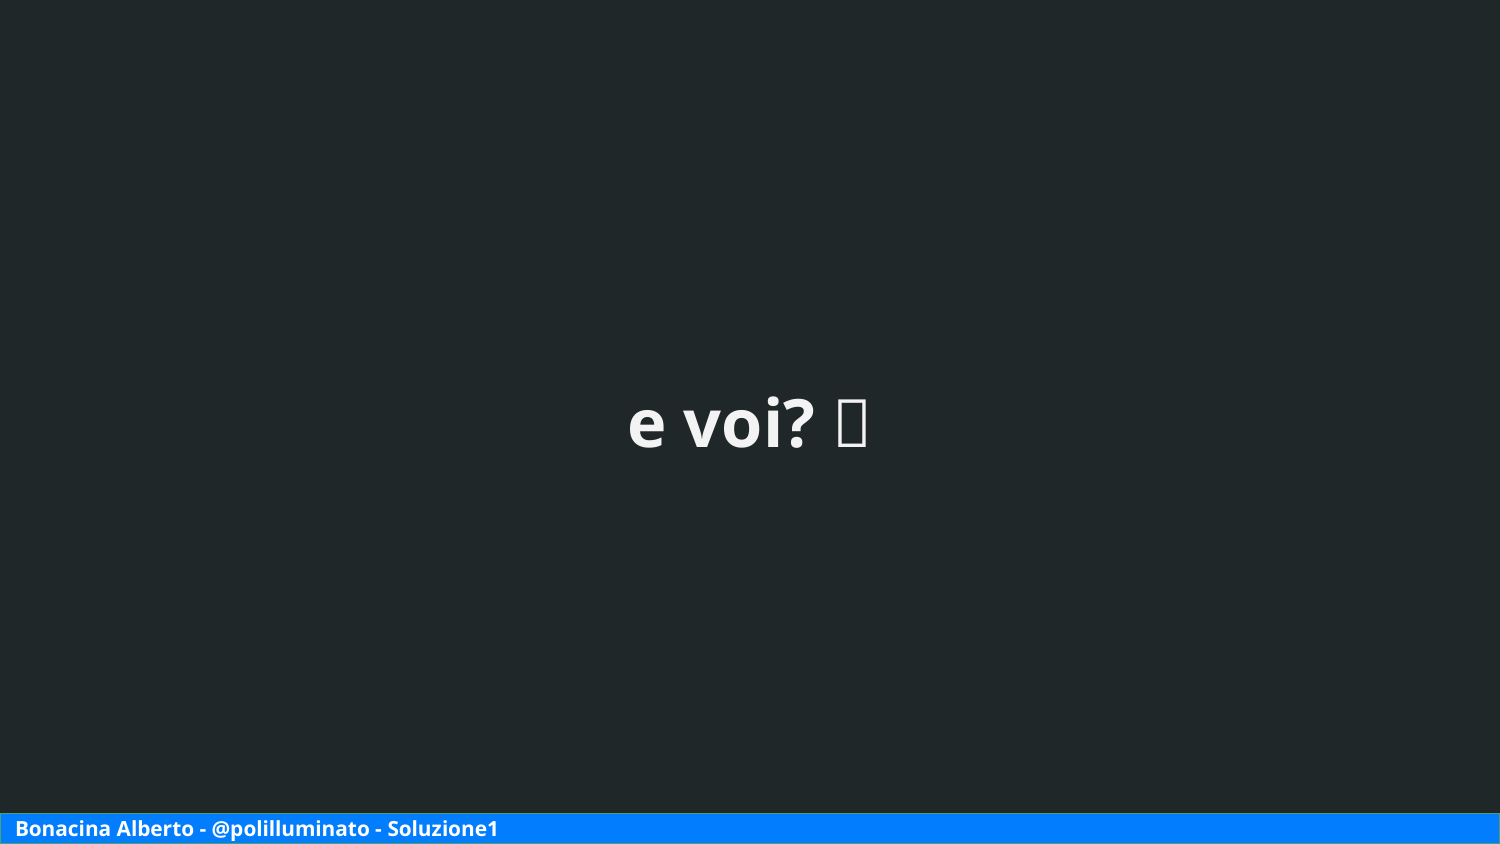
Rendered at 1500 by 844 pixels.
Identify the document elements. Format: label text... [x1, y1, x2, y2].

text_box e voi? 🤔 [400, 366, 1100, 477]
text_box Bonacina Alberto - @polilluminato - Soluzione1 [0, 800, 1500, 844]
